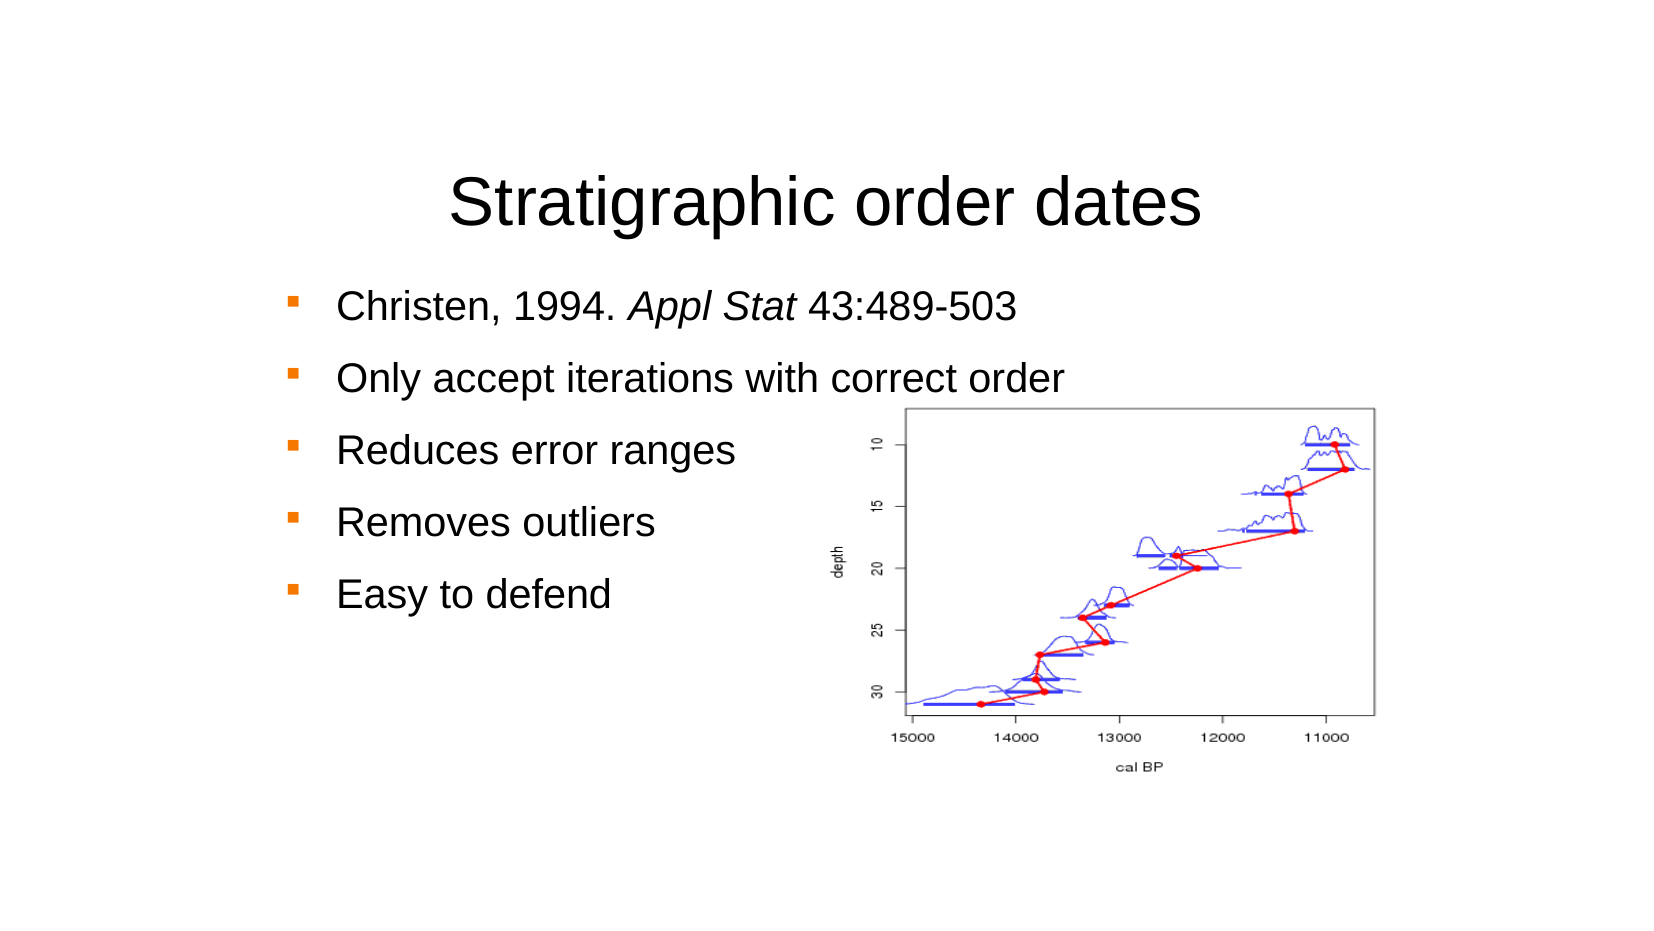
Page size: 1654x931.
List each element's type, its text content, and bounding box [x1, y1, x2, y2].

picture [825, 348, 1416, 791]
text_box Christen, 1994. Appl Stat 43:489-503 Only accept iterations with correct order Reduces error ranges Removes outliers Easy to defend [268, 279, 1384, 740]
text_box Stratigraphic order dates [268, 142, 1384, 262]
